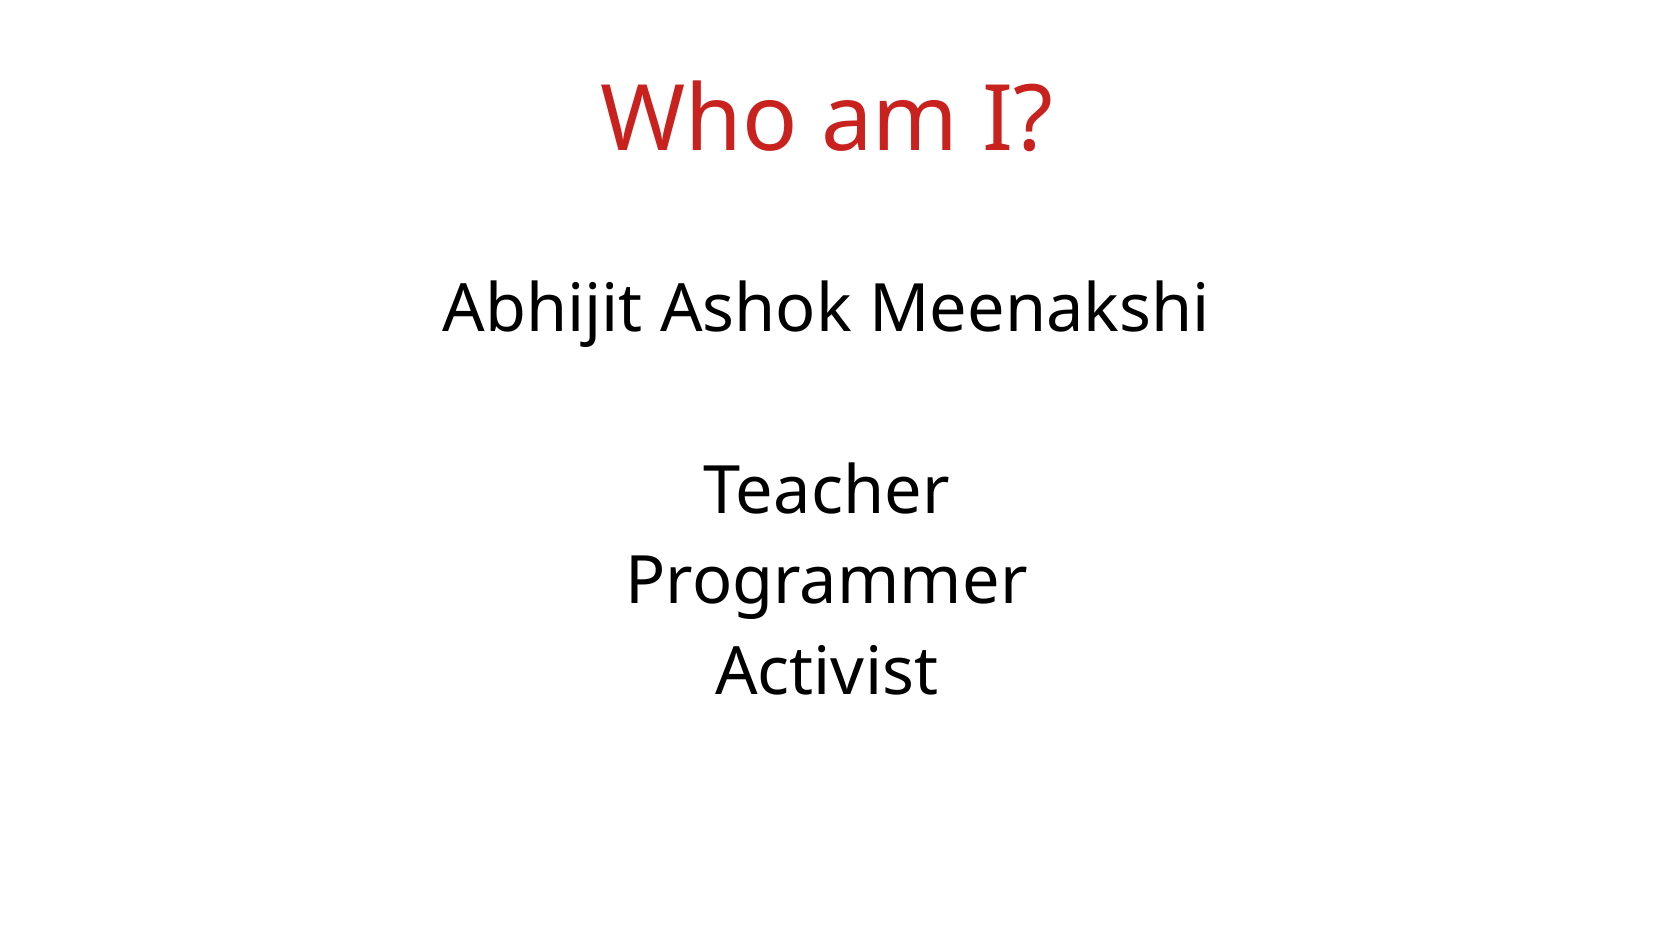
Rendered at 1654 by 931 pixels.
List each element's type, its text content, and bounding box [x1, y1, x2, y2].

subtitle Abhijit Ashok Meenakshi Teacher Programmer Activist [82, 217, 1571, 758]
title Who am I? [82, 37, 1571, 193]
